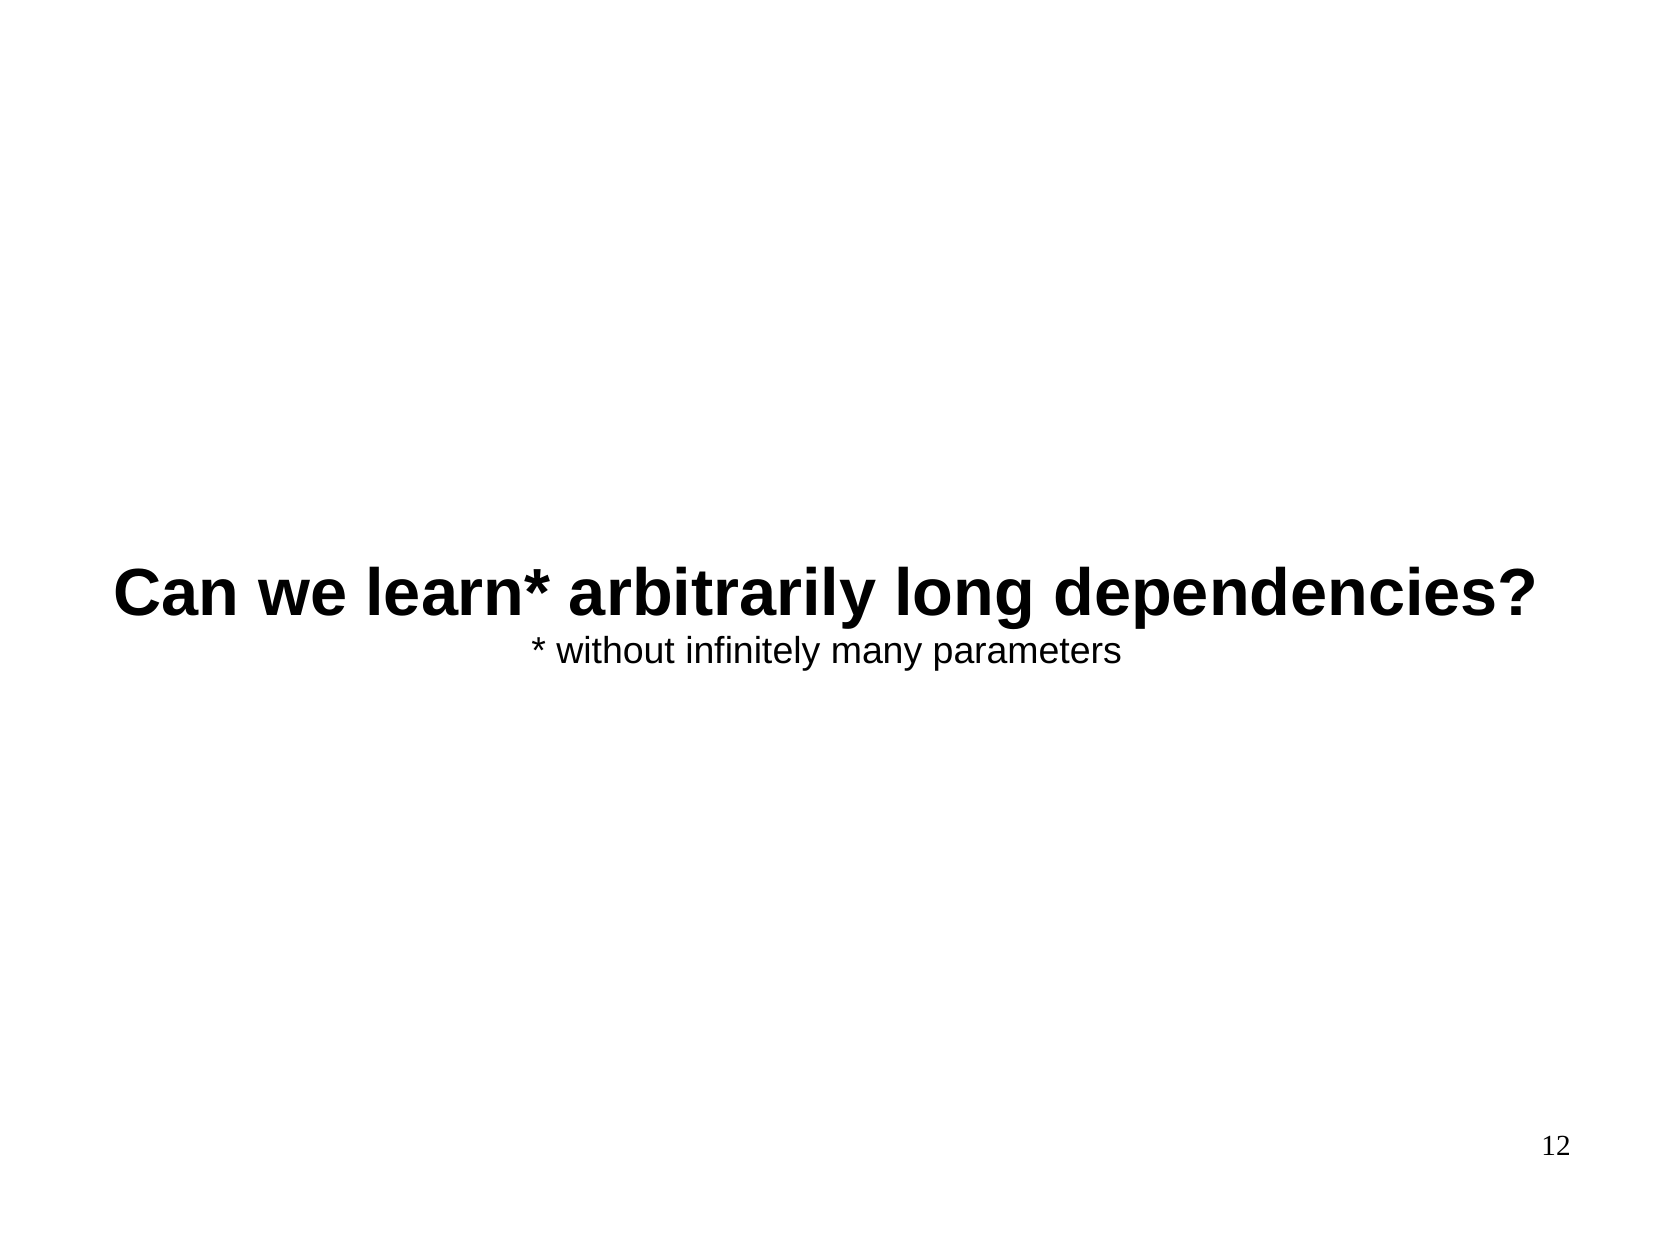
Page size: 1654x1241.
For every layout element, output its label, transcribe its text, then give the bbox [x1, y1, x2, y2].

title Can we learn* arbitrarily long dependencies? * without infinitely many parameters [82, 438, 1571, 789]
